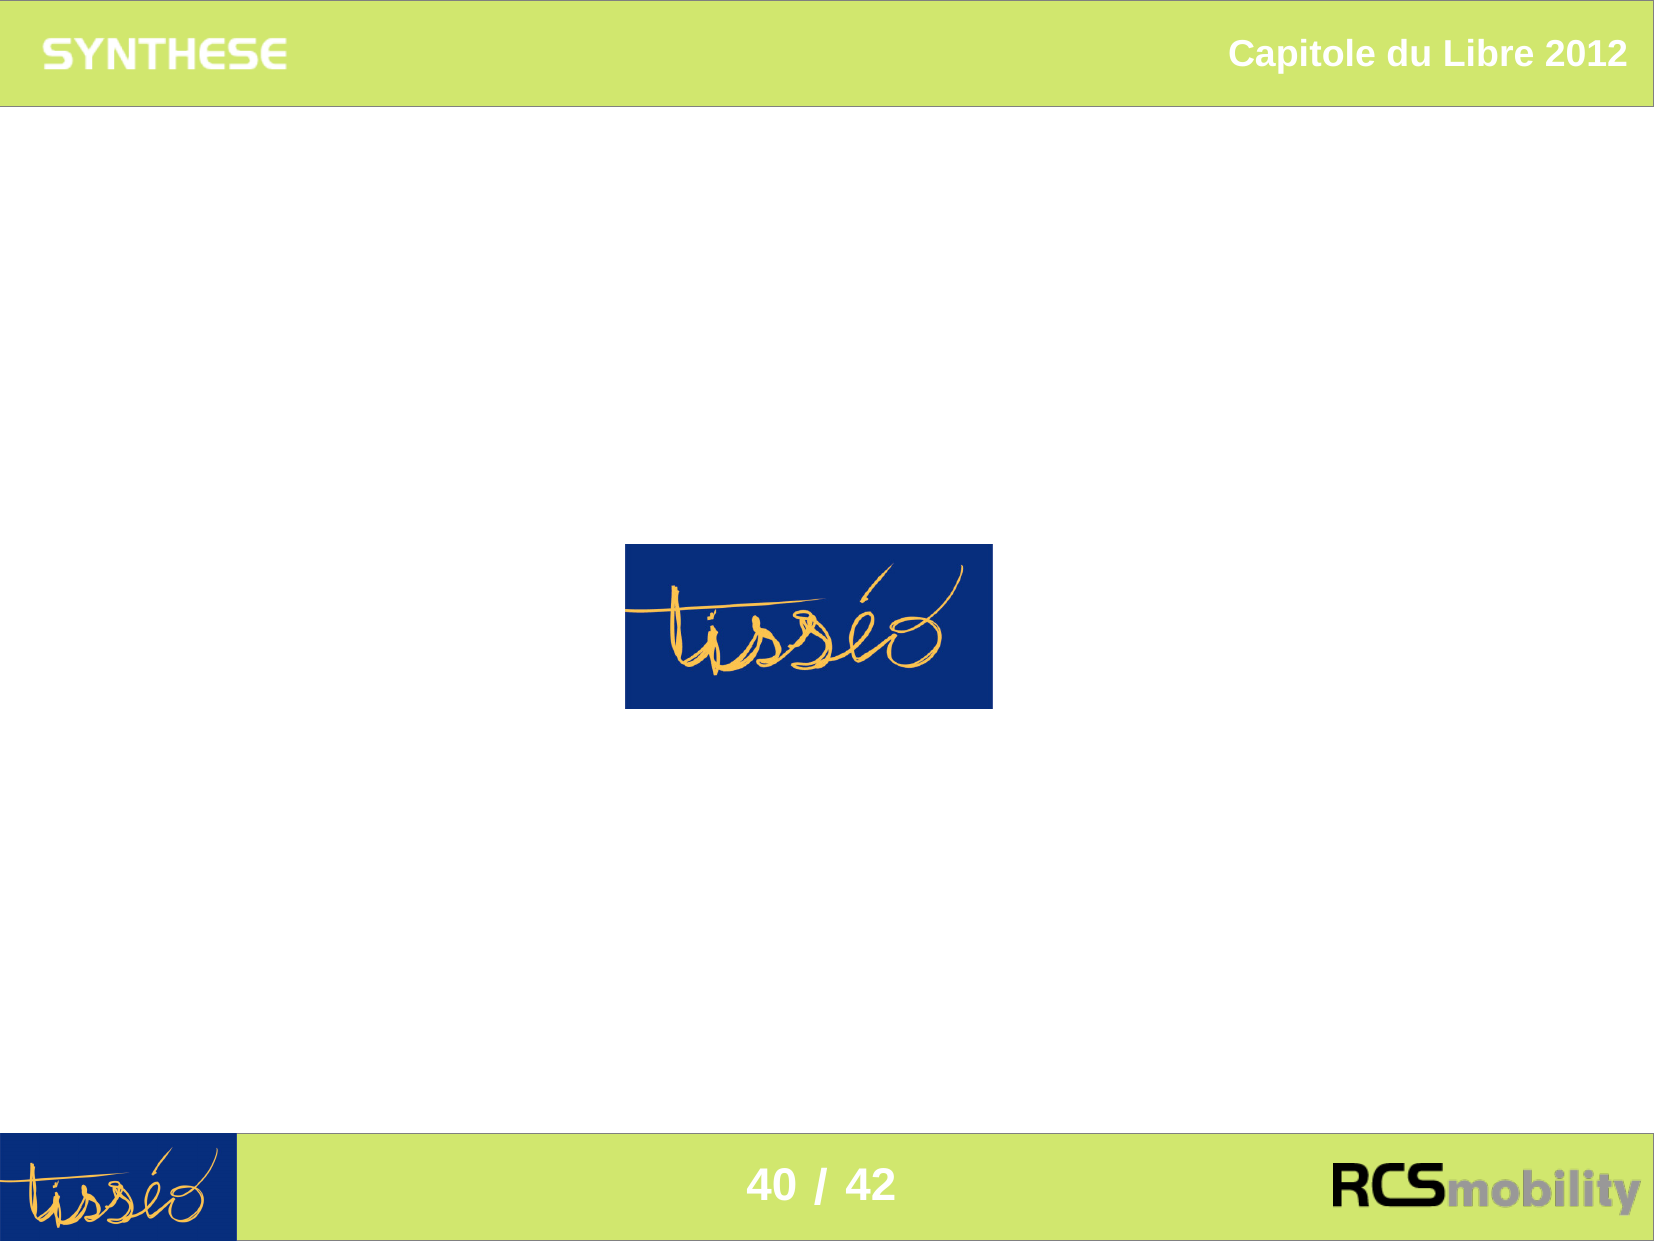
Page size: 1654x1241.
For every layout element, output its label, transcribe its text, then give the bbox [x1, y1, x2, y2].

text_box 42 [830, 1151, 934, 1231]
text_box <numéro> [561, 1151, 813, 1241]
picture [0, 1133, 237, 1241]
picture [625, 544, 993, 709]
picture [1333, 1163, 1642, 1217]
text_box Capitole du Libre 2012 [0, 0, 1654, 107]
picture [41, 35, 292, 73]
text_box / [237, 1133, 1654, 1241]
